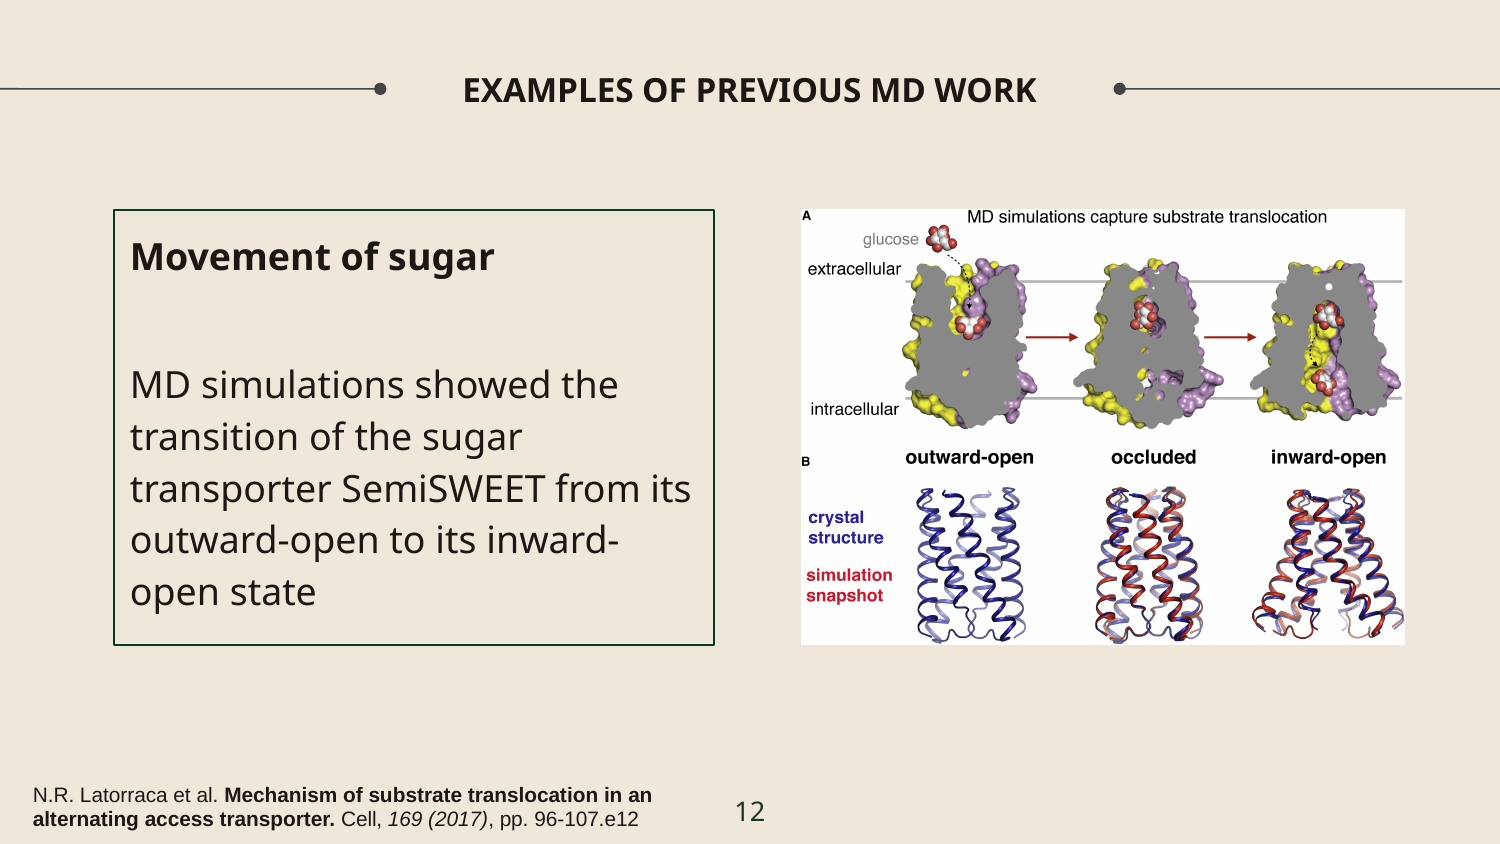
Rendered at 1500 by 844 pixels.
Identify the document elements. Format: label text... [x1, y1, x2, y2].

title EXAMPLES OF PREVIOUS MD WORK [380, 18, 1120, 160]
list Movement of sugar MD simulations showed the transition of the sugar transporter SemiSWEET from its outward-open to its inward-open state [113, 210, 714, 646]
text_box N.R. Latorraca et al. Mechanism of substrate translocation in an alternating access transporter. Cell, 169 (2017), pp. 96-107.e12 [18, 776, 706, 838]
slide_number <number> [705, 779, 795, 844]
picture [801, 209, 1405, 646]
